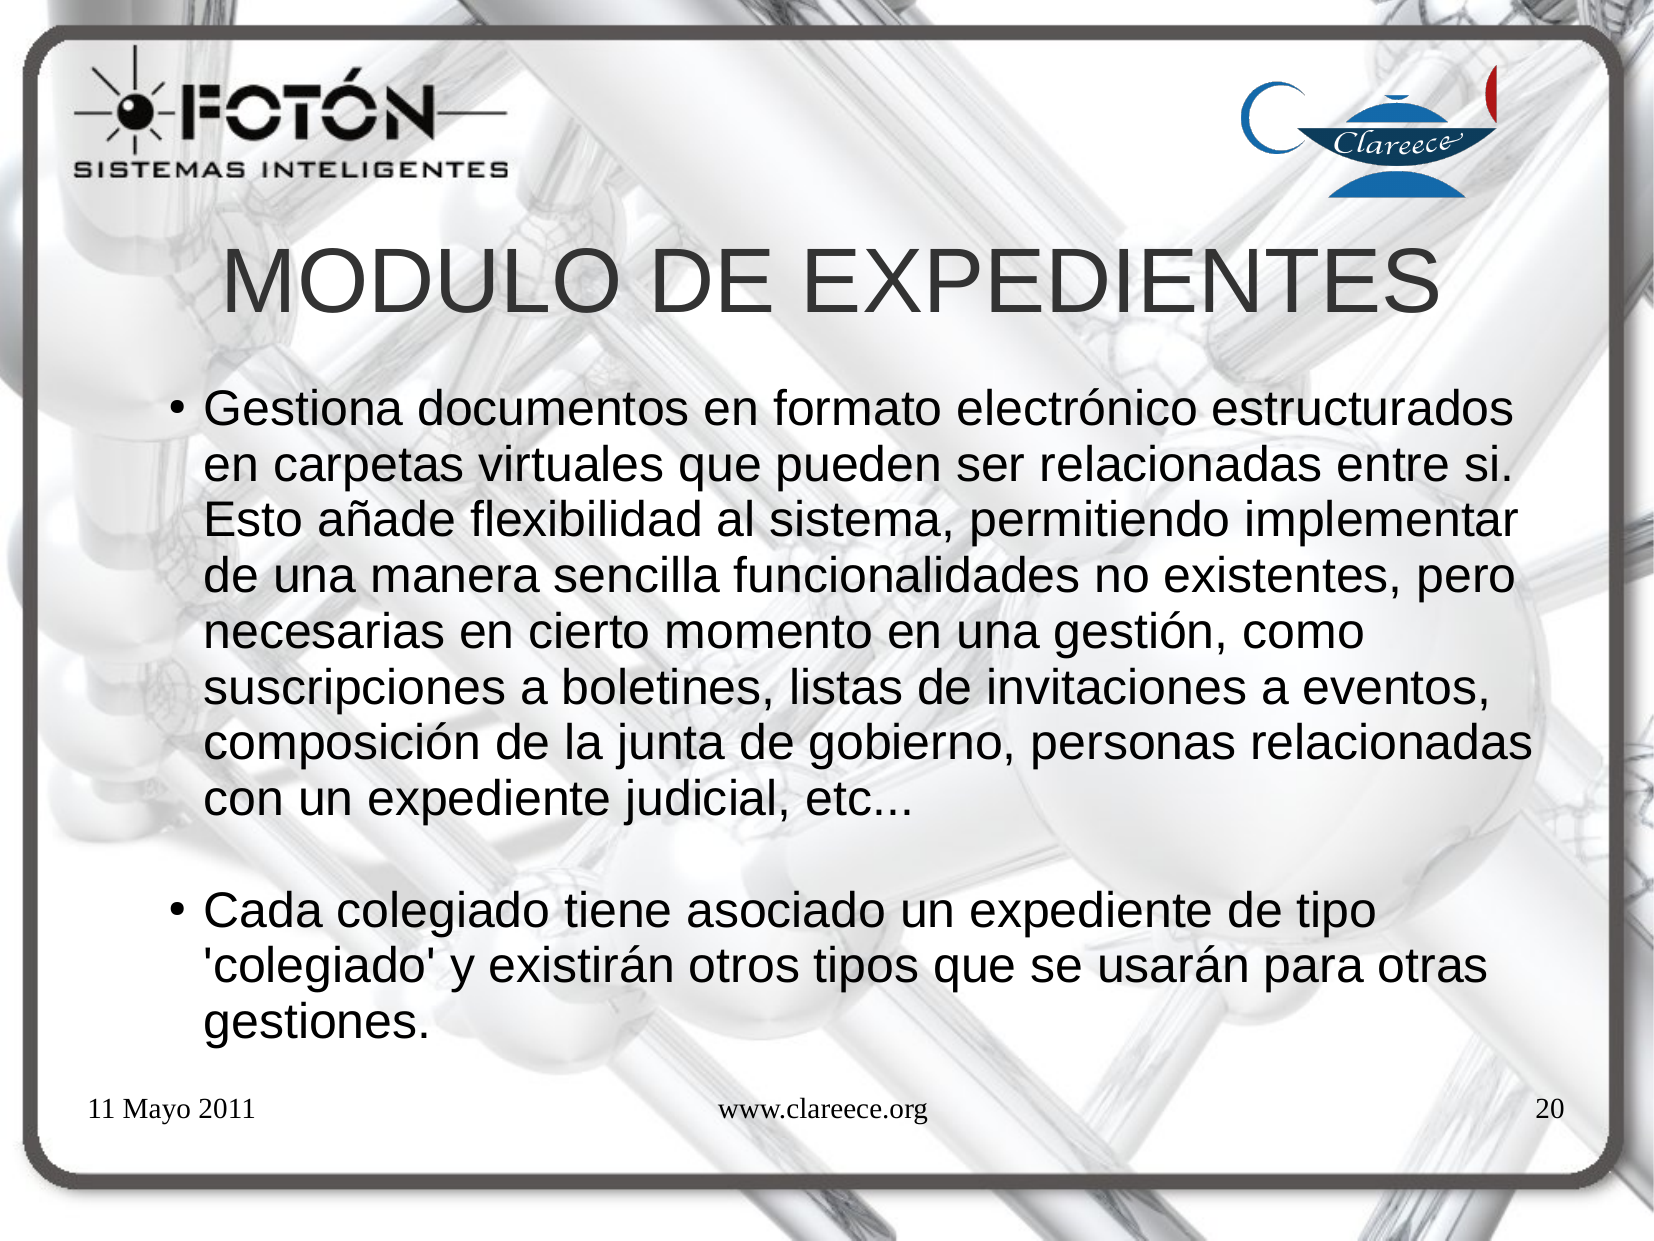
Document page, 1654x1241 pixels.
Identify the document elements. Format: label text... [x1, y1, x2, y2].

text_box Gestiona documentos en formato electrónico estructurados en carpetas virtuales que pueden ser relacionadas entre si. Esto añade flexibilidad al sistema, permitiendo implementar de una manera sencilla funcionalidades no existentes, pero necesarias en cierto momento en una gestión, como suscripciones a boletines, listas de invitaciones a eventos, composición de la junta de gobierno, personas relacionadas con un expediente judicial, etc... Cada colegiado tiene asociado un expediente de tipo 'colegiado' y existirán otros tipos que se usarán para otras gestiones. [118, 265, 1565, 1057]
title MODULO DE EXPEDIENTES [88, 177, 1577, 385]
picture [0, 0, 1654, 1241]
